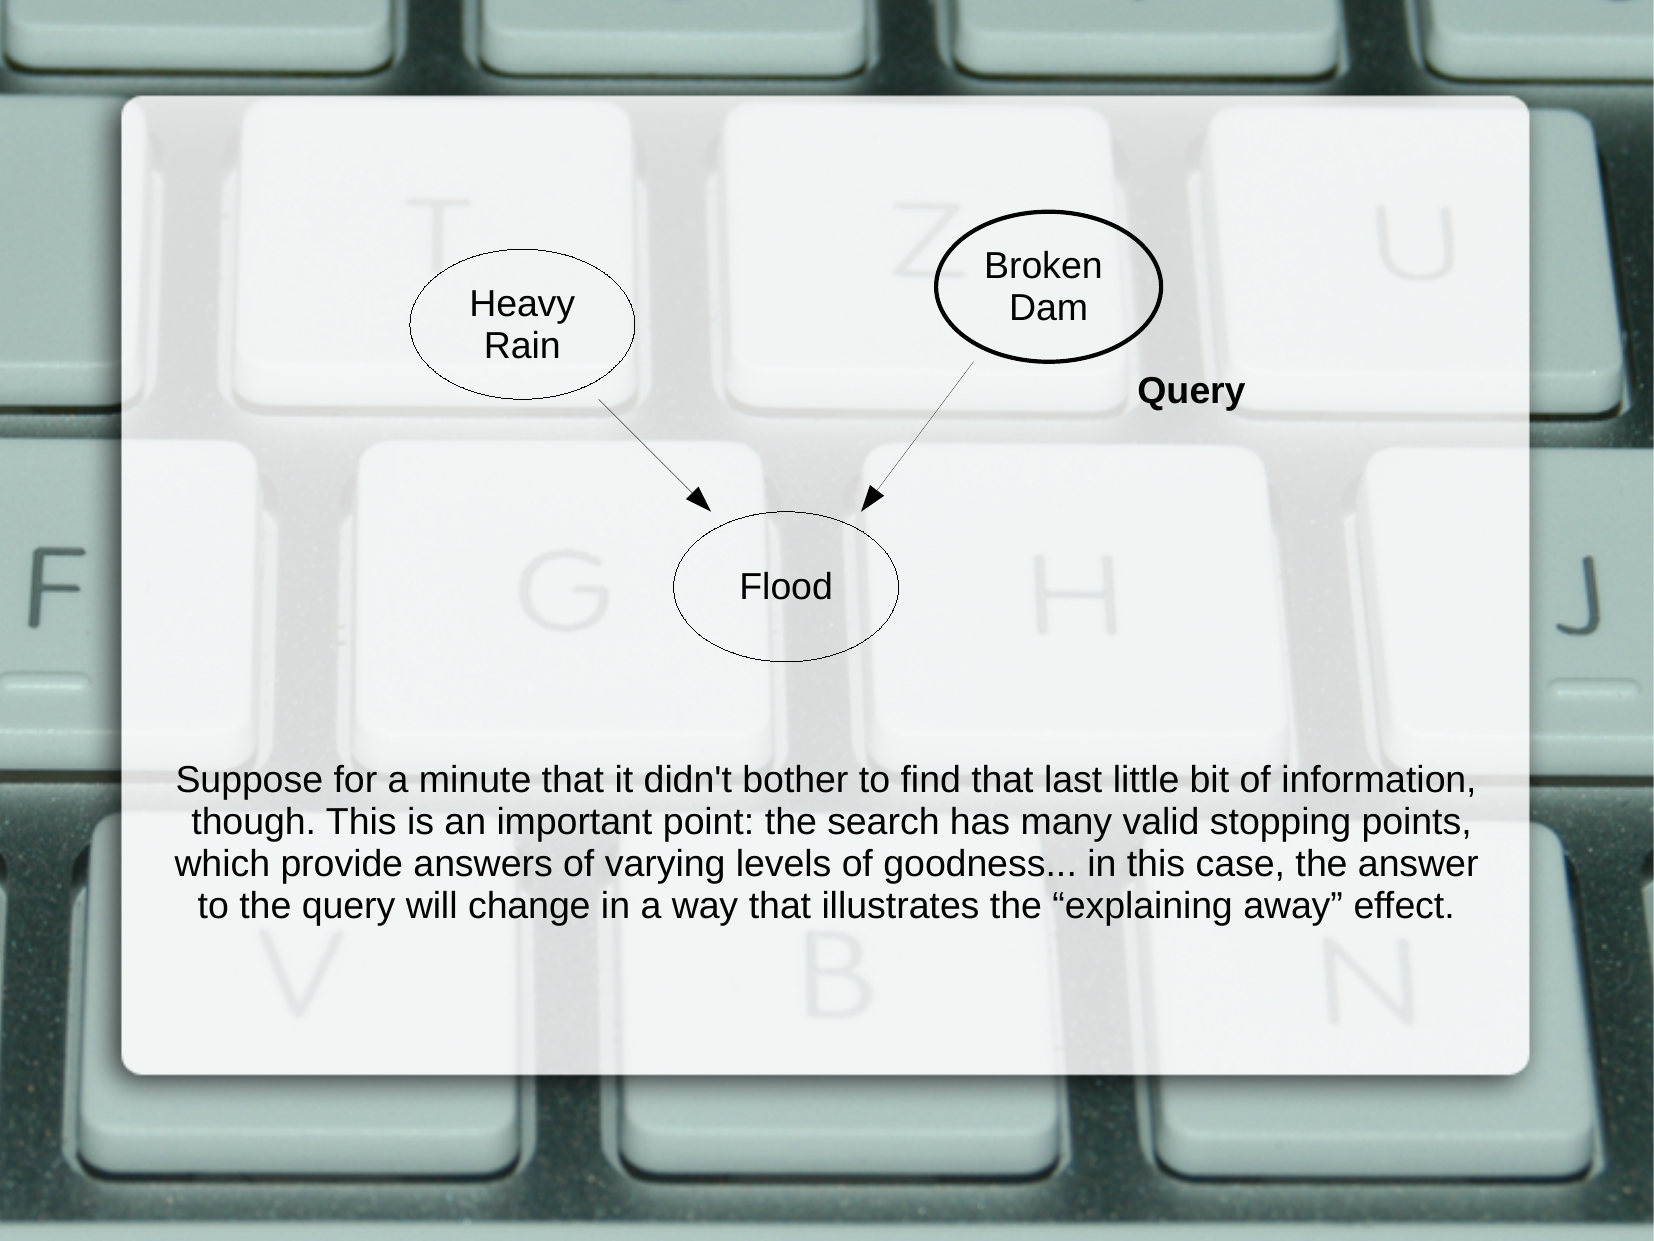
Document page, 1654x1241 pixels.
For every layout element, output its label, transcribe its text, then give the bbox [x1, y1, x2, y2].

text_box Flood [673, 511, 899, 662]
text_box Broken Dam [936, 211, 1162, 362]
text_box Suppose for a minute that it didn't bother to find that last little bit of information, though. This is an important point: the search has many valid stopping points, which provide answers of varying levels of goodness... in this case, the answer to the query will change in a way that illustrates the “explaining away” effect. [159, 751, 1654, 935]
text_box Heavy Rain [409, 249, 635, 400]
picture [0, 0, 1654, 1241]
text_box Query [1122, 361, 1261, 420]
